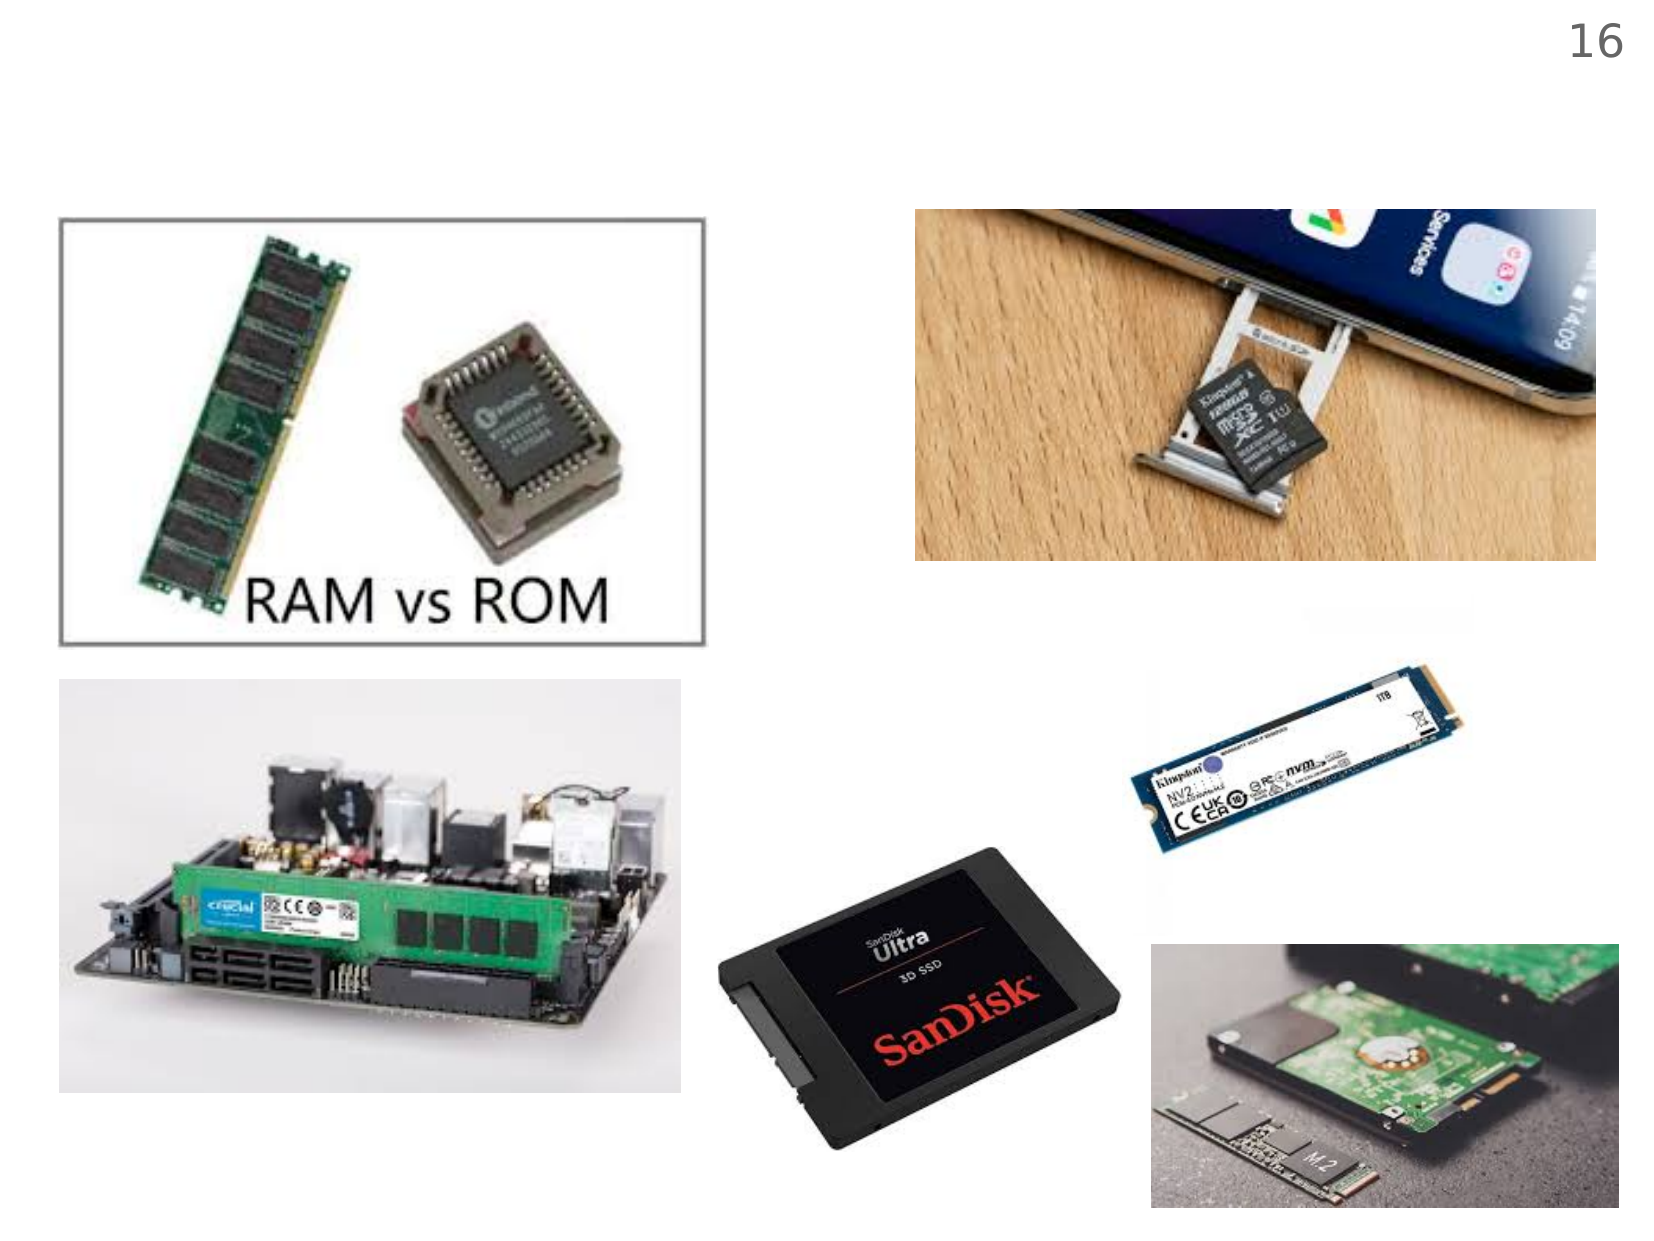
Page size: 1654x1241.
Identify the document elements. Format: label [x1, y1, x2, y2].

picture [1151, 944, 1619, 1208]
picture [915, 209, 1596, 561]
picture [717, 583, 1474, 1152]
picture [59, 679, 681, 1093]
picture [57, 216, 709, 650]
